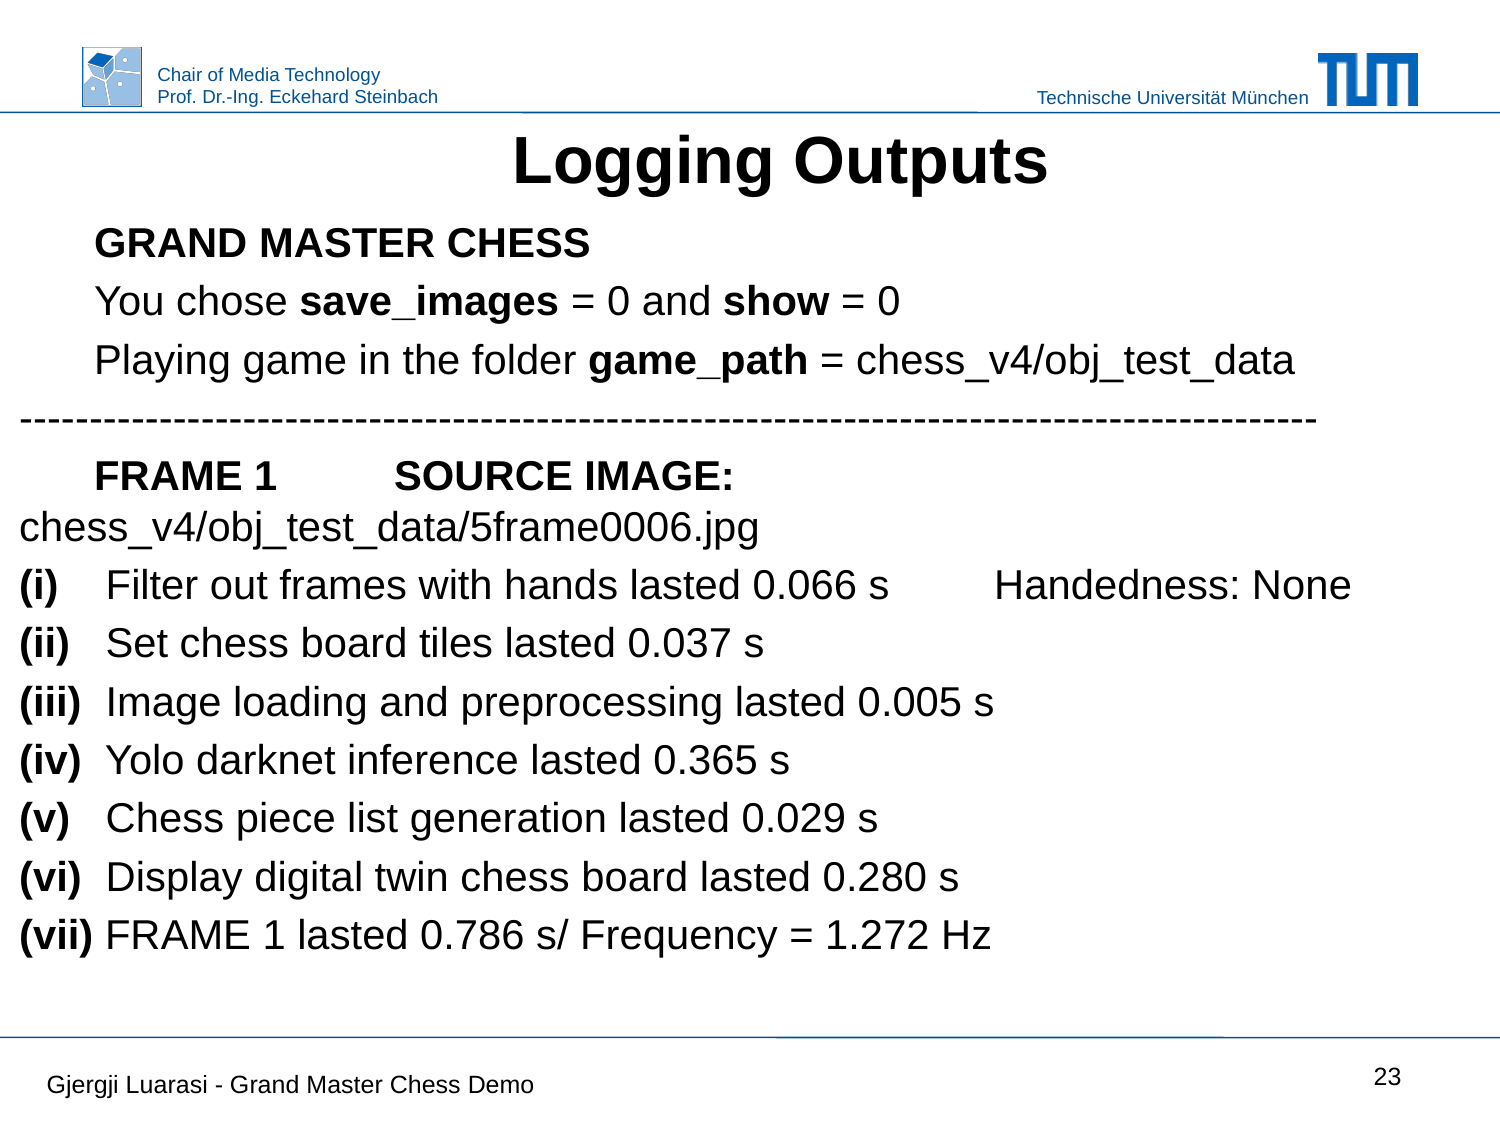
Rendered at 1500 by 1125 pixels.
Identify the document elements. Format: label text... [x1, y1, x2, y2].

picture [82, 47, 142, 107]
title Logging Outputs [480, 109, 1082, 208]
text_box Gjergji Luarasi - Grand Master Chess Demo [31, 1053, 845, 1114]
picture [1318, 53, 1418, 106]
slide_number <number> [1220, 1050, 1417, 1100]
list GRAND MASTER CHESS You chose save_images = 0 and show = 0 Playing game in the folder game_path = chess_v4/obj_test_data --------------------------------------------------------------------------------------------- FRAME 1 SOURCE IMAGE: chess_v4/obj_test_data/5frame0006.jpg (i) Filter out frames with hands lasted 0.066 s Handedness: None (ii) Set chess board tiles lasted 0.037 s (iii) Image loading and preprocessing lasted 0.005 s (iv) Yolo darknet inference lasted 0.365 s (v) Chess piece list generation lasted 0.029 s (vi) Display digital twin chess board lasted 0.280 s (vii) FRAME 1 lasted 0.786 s/ Frequency = 1.272 Hz [4, 208, 1496, 942]
